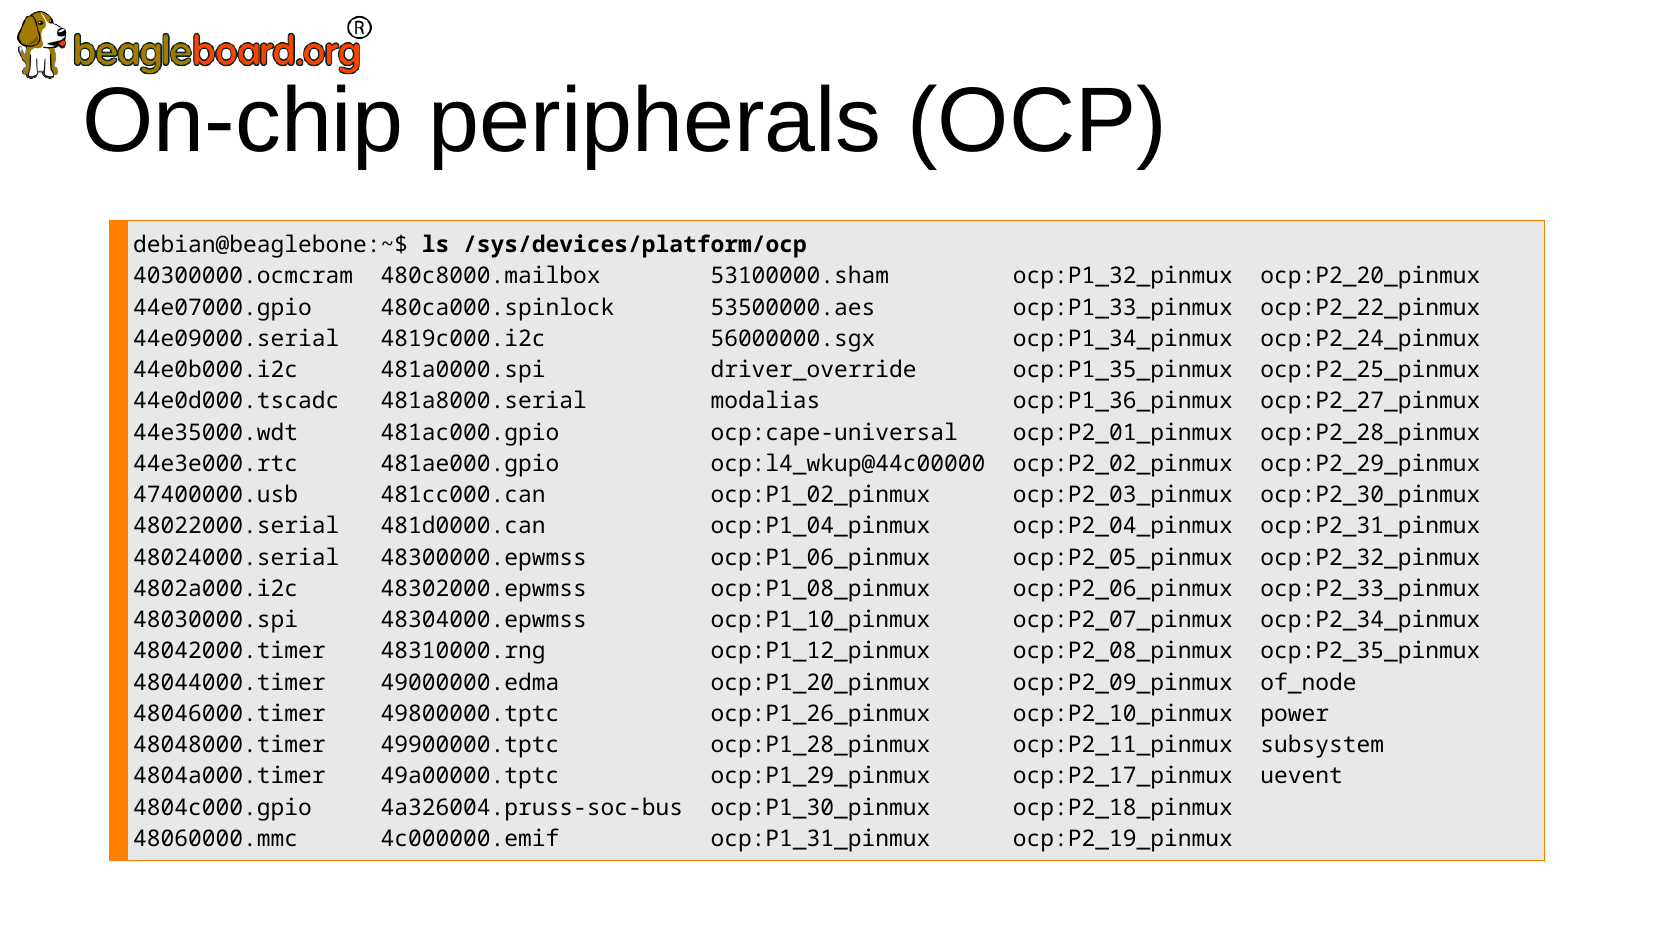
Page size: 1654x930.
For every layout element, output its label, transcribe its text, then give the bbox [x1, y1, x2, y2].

text_box On-chip peripherals (OCP) [82, 37, 1571, 193]
picture [17, 11, 372, 79]
table_header debian@beaglebone:~$ ls /sys/devices/platform/ocp 40300000.ocmcram 480c8000.mailbox 53100000.sham ocp:P1_32_pinmux ocp:P2_20_pinmux 44e07000.gpio 480ca000.spinlock 53500000.aes ocp:P1_33_pinmux ocp:P2_22_pinmux 44e09000.serial 4819c000.i2c 56000000.sgx ocp:P1_34_pinmux ocp:P2_24_pinmux 44e0b000.i2c 481a0000.spi driver_override ocp:P1_35_pinmux ocp:P2_25_pinmux 44e0d000.tscadc 481a8000.serial modalias ocp:P1_36_pinmux ocp:P2_27_pinmux 44e35000.wdt 481ac000.gpio ocp:cape-universal ocp:P2_01_pinmux ocp:P2_28_pinmux 44e3e000.rtc 481ae000.gpio ocp:l4_wkup@44c00000 ocp:P2_02_pinmux ocp:P2_29_pinmux 47400000.usb 481cc000.can ocp:P1_02_pinmux ocp:P2_03_pinmux ocp:P2_30_pinmux 48022000.serial 481d0000.can ocp:P1_04_pinmux ocp:P2_04_pinmux ocp:P2_31_pinmux 48024000.serial 48300000.epwmss ocp:P1_06_pinmux ocp:P2_05_pinmux ocp:P2_32_pinmux 4802a000.i2c 48302000.epwmss ocp:P1_08_pinmux ocp:P2_06_pinmux ocp:P2_33_pinmux 48030000.spi 48304000.epwmss ocp:P1_10_pinmux ocp:P2_07_pinmux ocp:P2_34_pinmux 48042000.timer 48310000.rng ocp:P1_12_pinmux ocp:P2_08_pinmux ocp:P2_35_pinmux 48044000.timer 49000000.edma ocp:P1_20_pinmux ocp:P2_09_pinmux of_node 48046000.timer 49800000.tptc ocp:P1_26_pinmux ocp:P2_10_pinmux power 48048000.timer 49900000.tptc ocp:P1_28_pinmux ocp:P2_11_pinmux subsystem 4804a000.timer 49a00000.tptc ocp:P1_29_pinmux ocp:P2_17_pinmux uevent 4804c000.gpio 4a326004.pruss-soc-bus ocp:P1_30_pinmux ocp:P2_18_pinmux 48060000.mmc 4c000000.emif ocp:P1_31_pinmux ocp:P2_19_pinmux [128, 221, 1544, 860]
